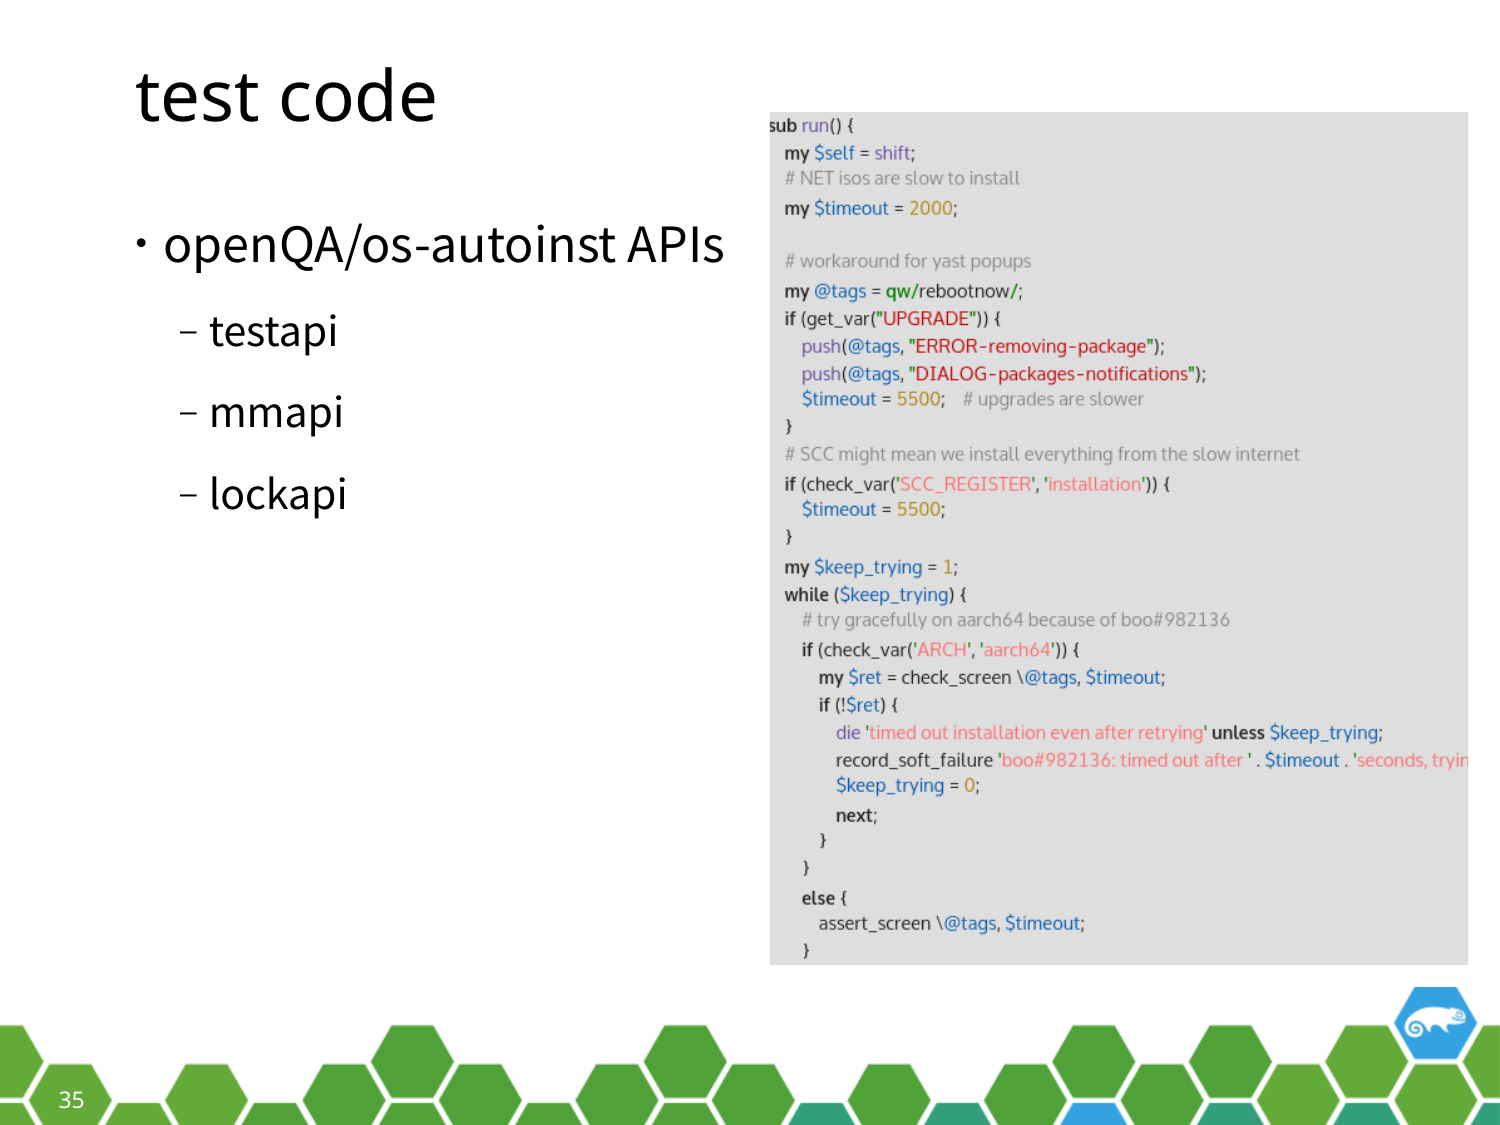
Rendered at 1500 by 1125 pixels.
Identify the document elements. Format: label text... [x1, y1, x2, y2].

picture [769, 112, 1469, 965]
title test code [135, 12, 1372, 175]
list openQA/os-autoinst APIs testapi mmapi lockapi [135, 208, 769, 862]
picture [0, 987, 1500, 1125]
